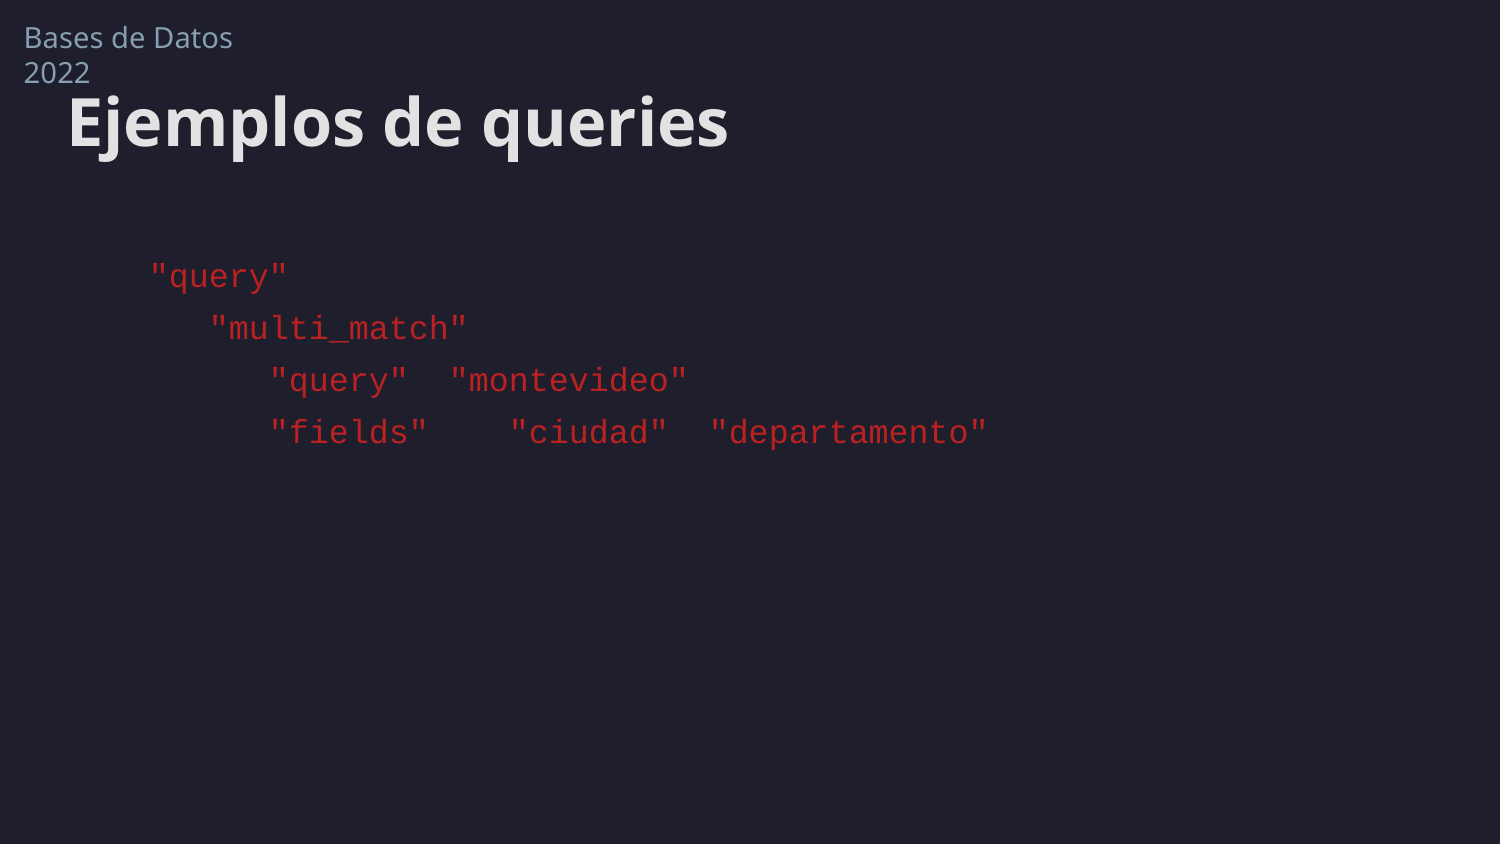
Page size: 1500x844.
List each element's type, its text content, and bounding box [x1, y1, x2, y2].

list { "query":{ "multi_match" : { "query": "montevideo", "fields": [ "ciudad", "departamento" ] } } } [51, 189, 1449, 750]
title Ejemplos de queries [51, 72, 1449, 167]
